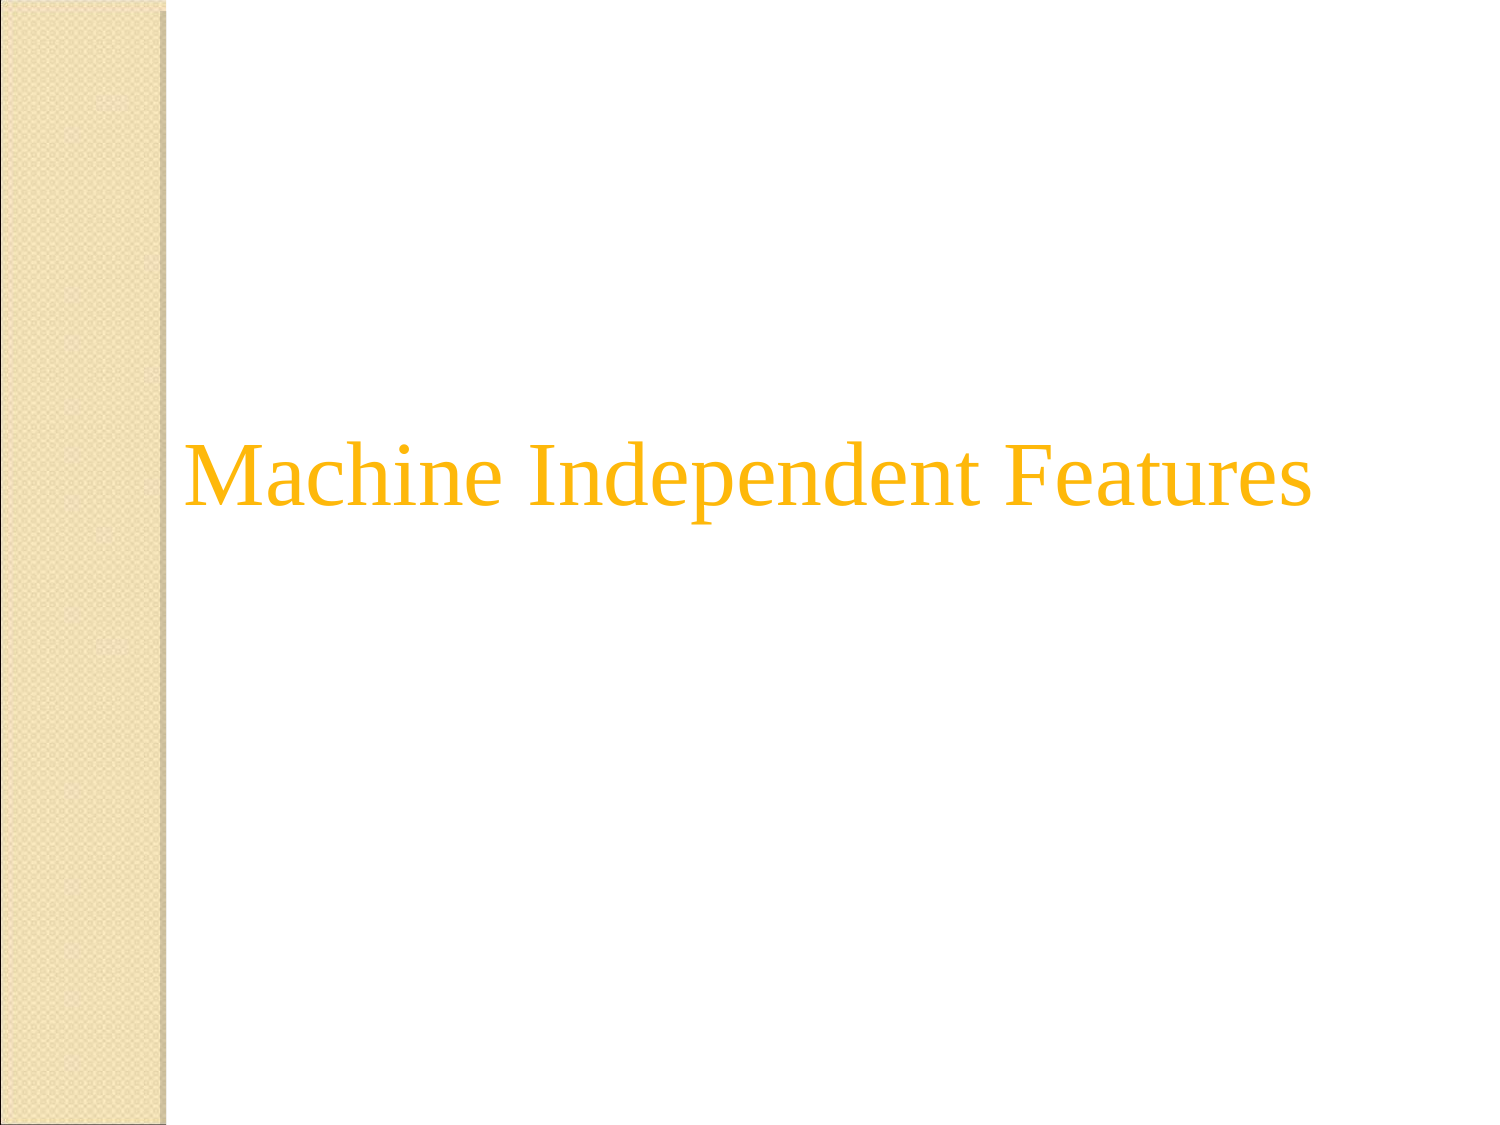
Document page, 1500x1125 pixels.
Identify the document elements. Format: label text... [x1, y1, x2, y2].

picture [0, 0, 166, 1125]
text_box Machine Independent Features [112, 374, 1388, 563]
